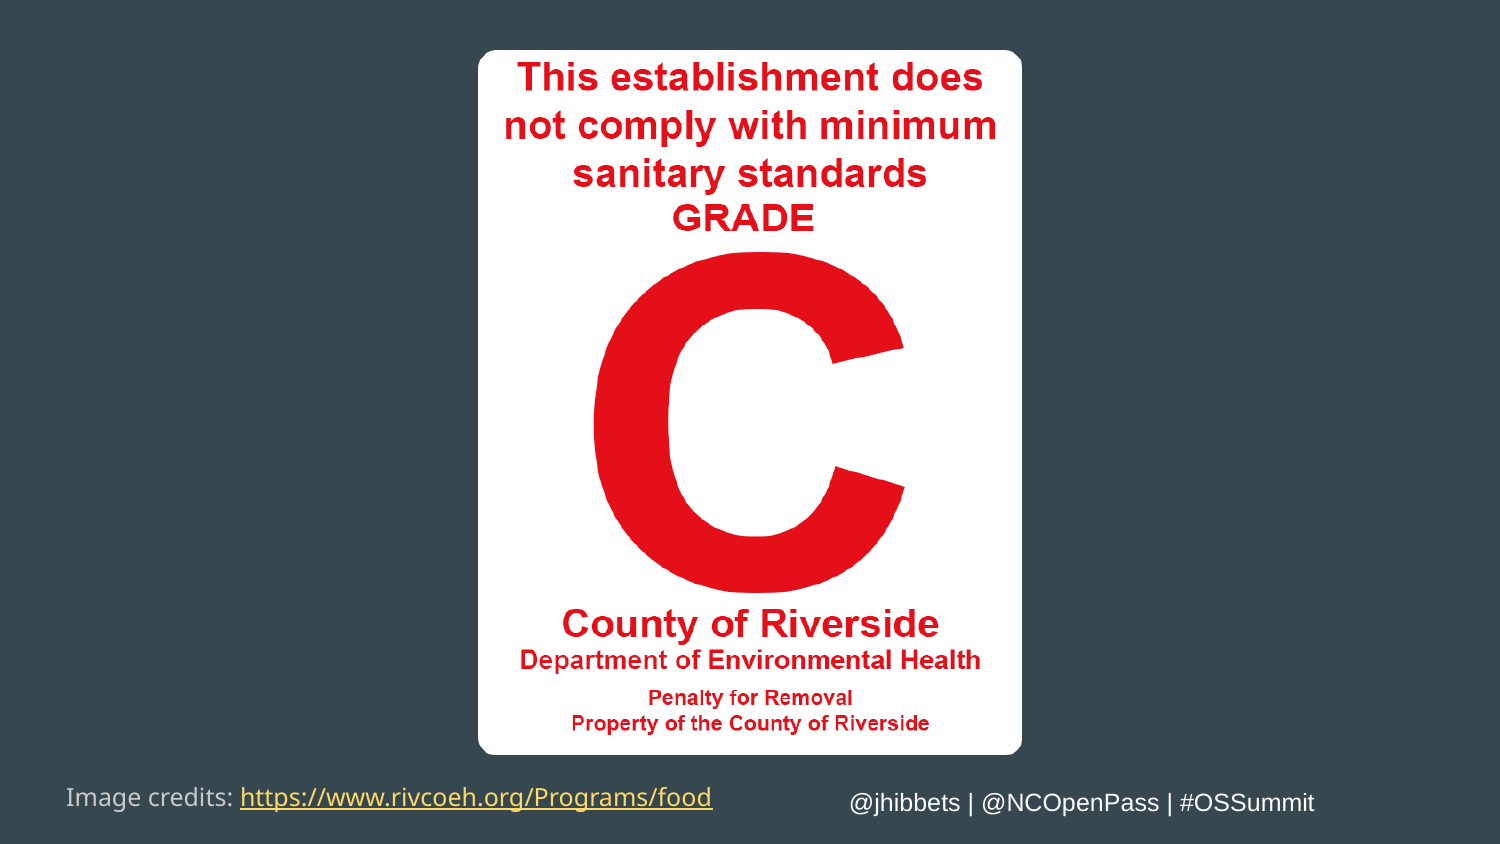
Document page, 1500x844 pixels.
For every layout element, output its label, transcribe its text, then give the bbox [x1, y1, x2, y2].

text_box Image credits: https://www.rivcoeh.org/Programs/food [51, 761, 1449, 825]
picture [478, 50, 1022, 755]
